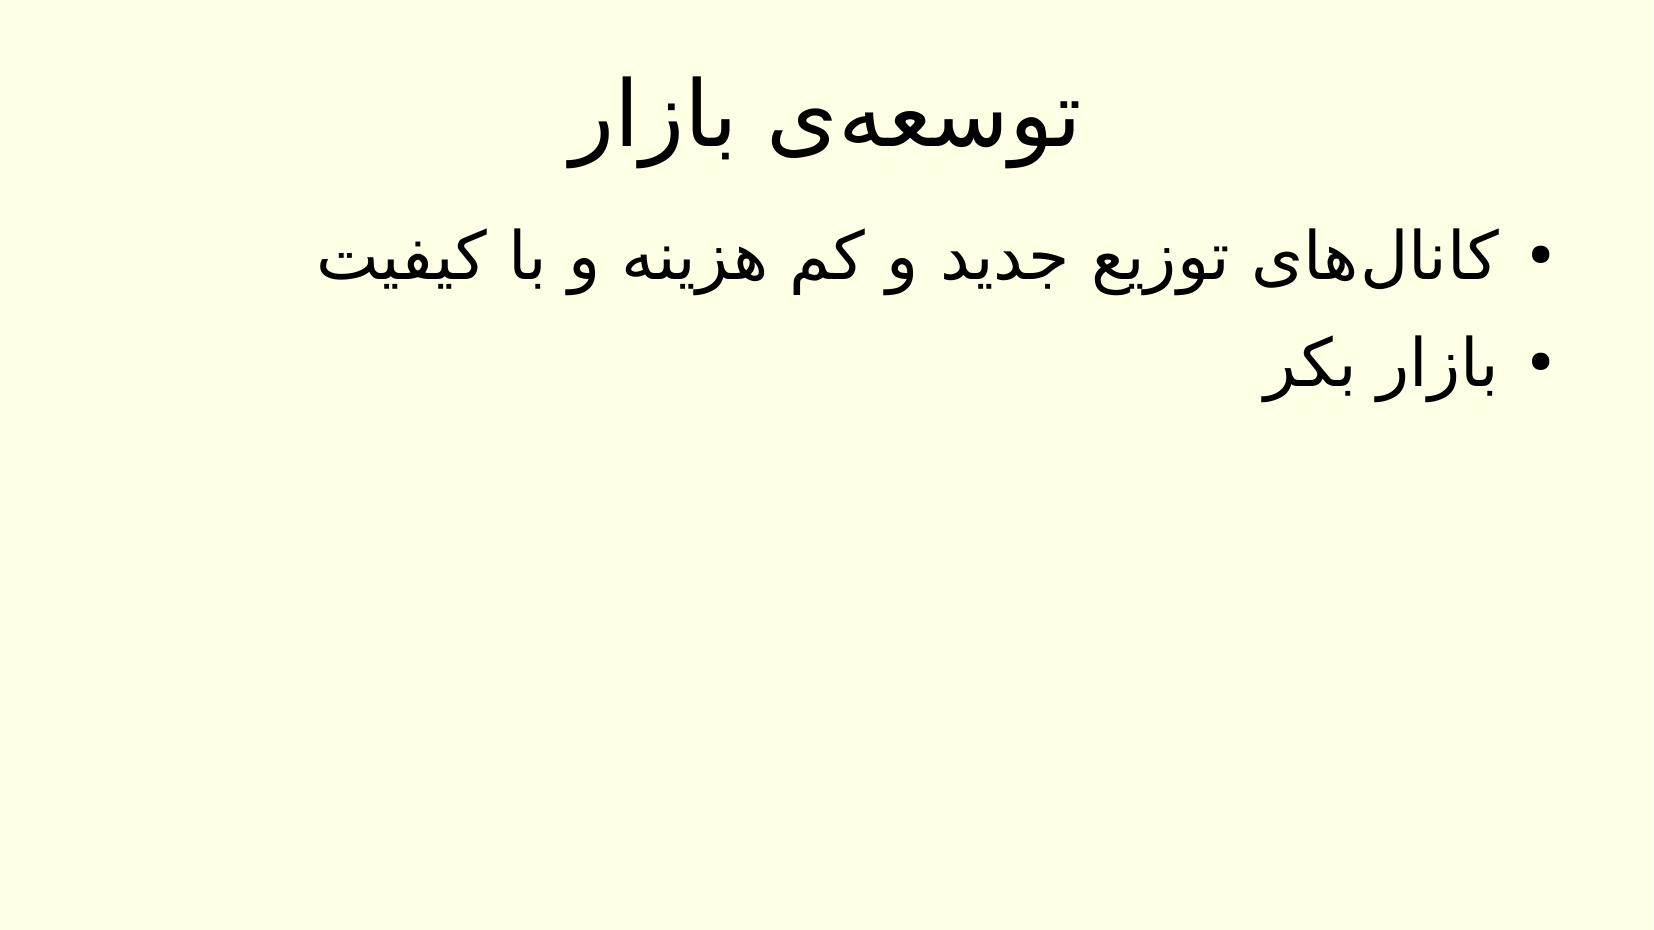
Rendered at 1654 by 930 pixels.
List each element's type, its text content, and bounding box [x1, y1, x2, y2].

title توسعه‌ی بازار [82, 35, 1571, 195]
list کانال‌های توزیع جدید و کم هزینه و با کیفیت بازار بکر [82, 217, 1571, 757]
